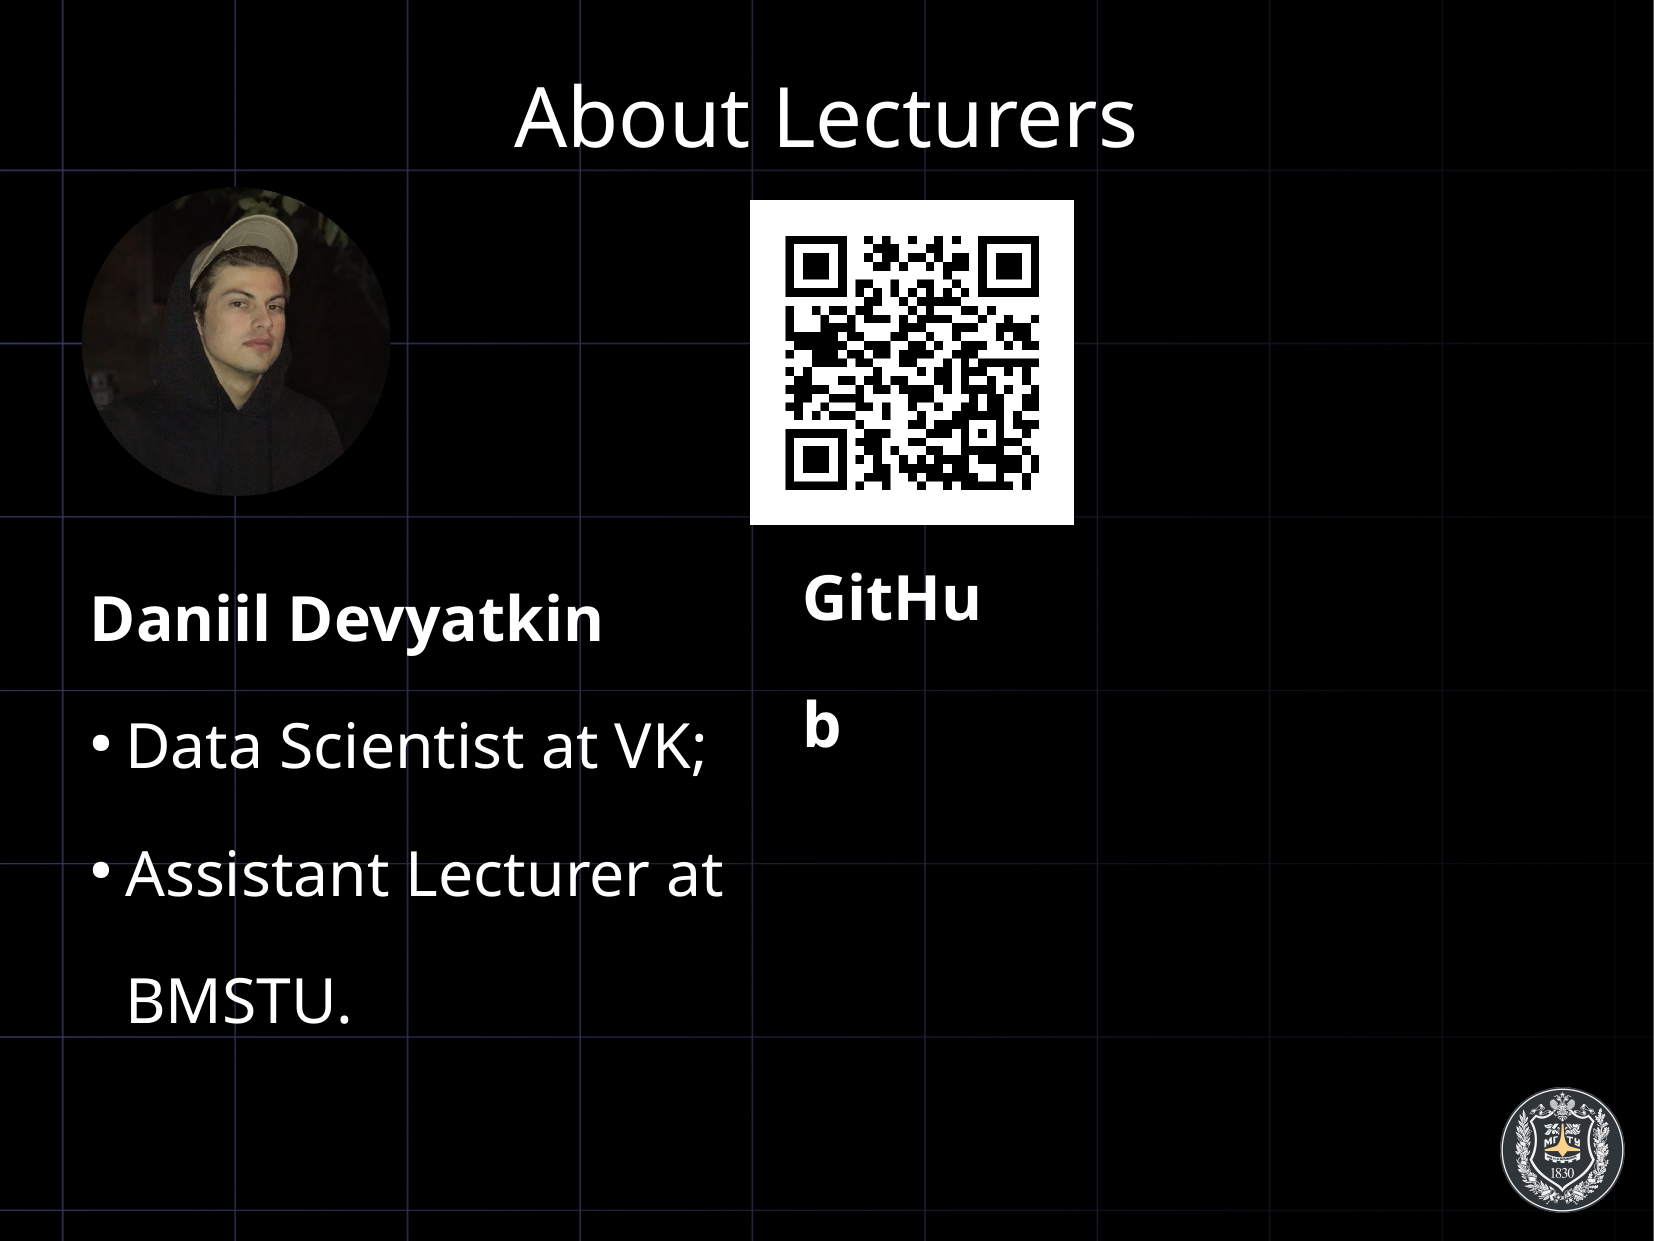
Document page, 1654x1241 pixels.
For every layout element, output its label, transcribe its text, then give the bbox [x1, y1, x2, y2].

text_box GitHub [787, 503, 1025, 638]
picture [0, 0, 1654, 1241]
text_box Daniil Devyatkin Data Scientist at VK; Assistant Lecturer at BMSTU. [75, 525, 976, 821]
title About Lecturers [82, 37, 1571, 193]
